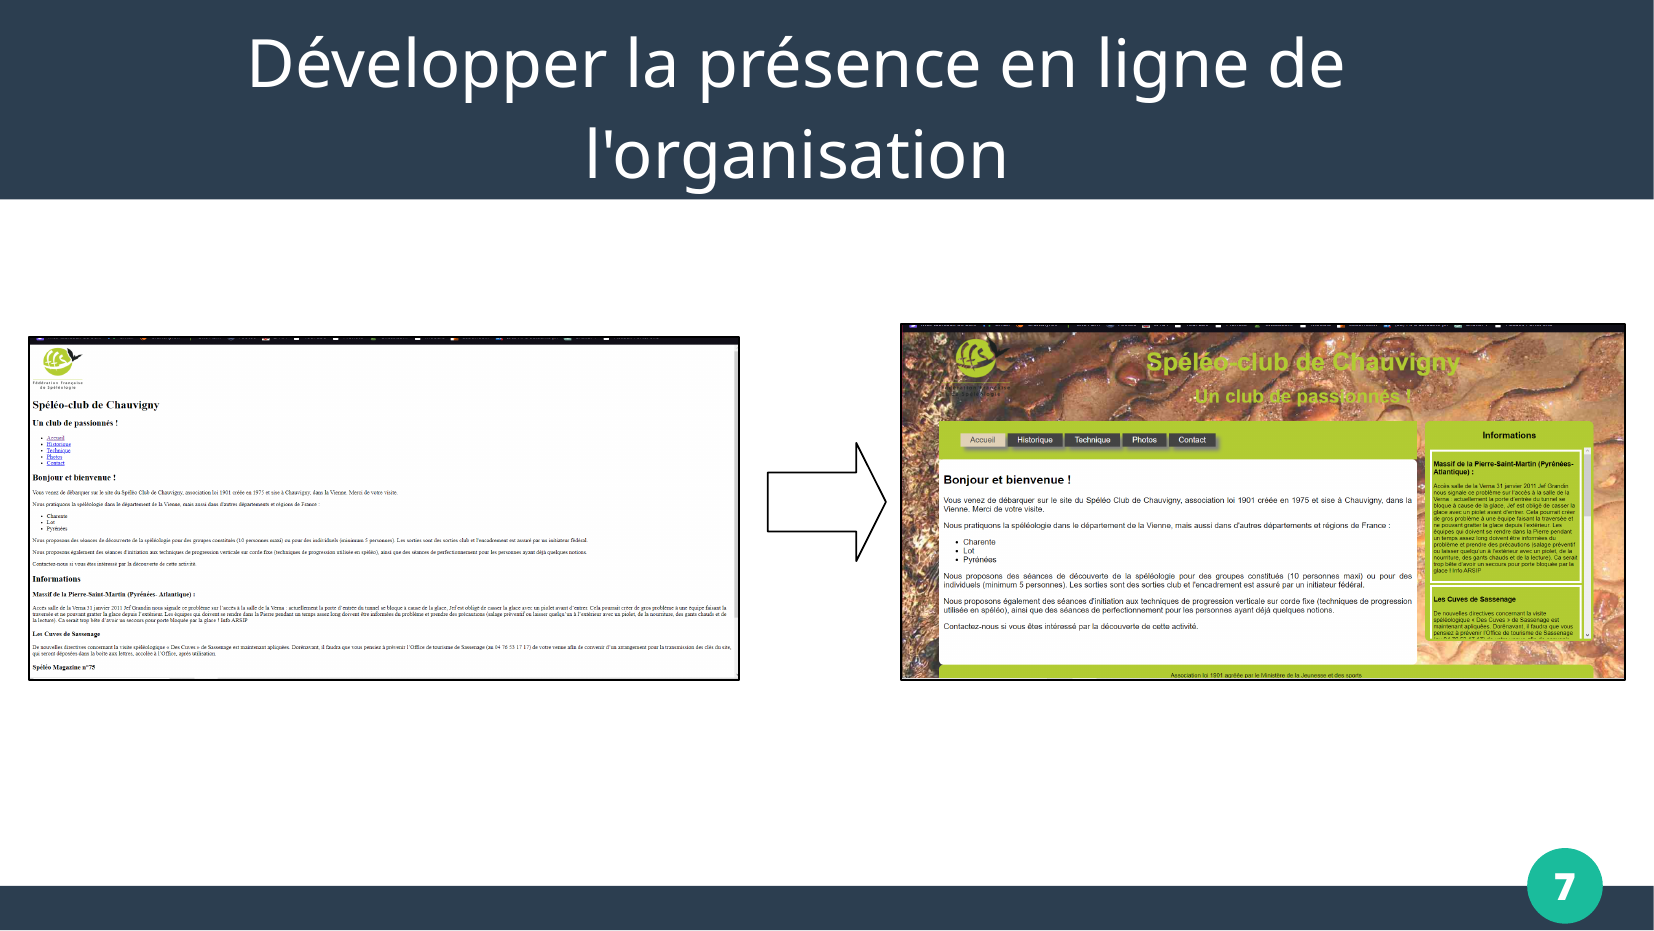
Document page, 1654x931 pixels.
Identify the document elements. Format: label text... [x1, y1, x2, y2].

picture [901, 324, 1625, 680]
text_box Développer la présence en ligne de l'organisation [29, 36, 1565, 178]
picture [29, 337, 739, 680]
text_box [767, 442, 886, 562]
